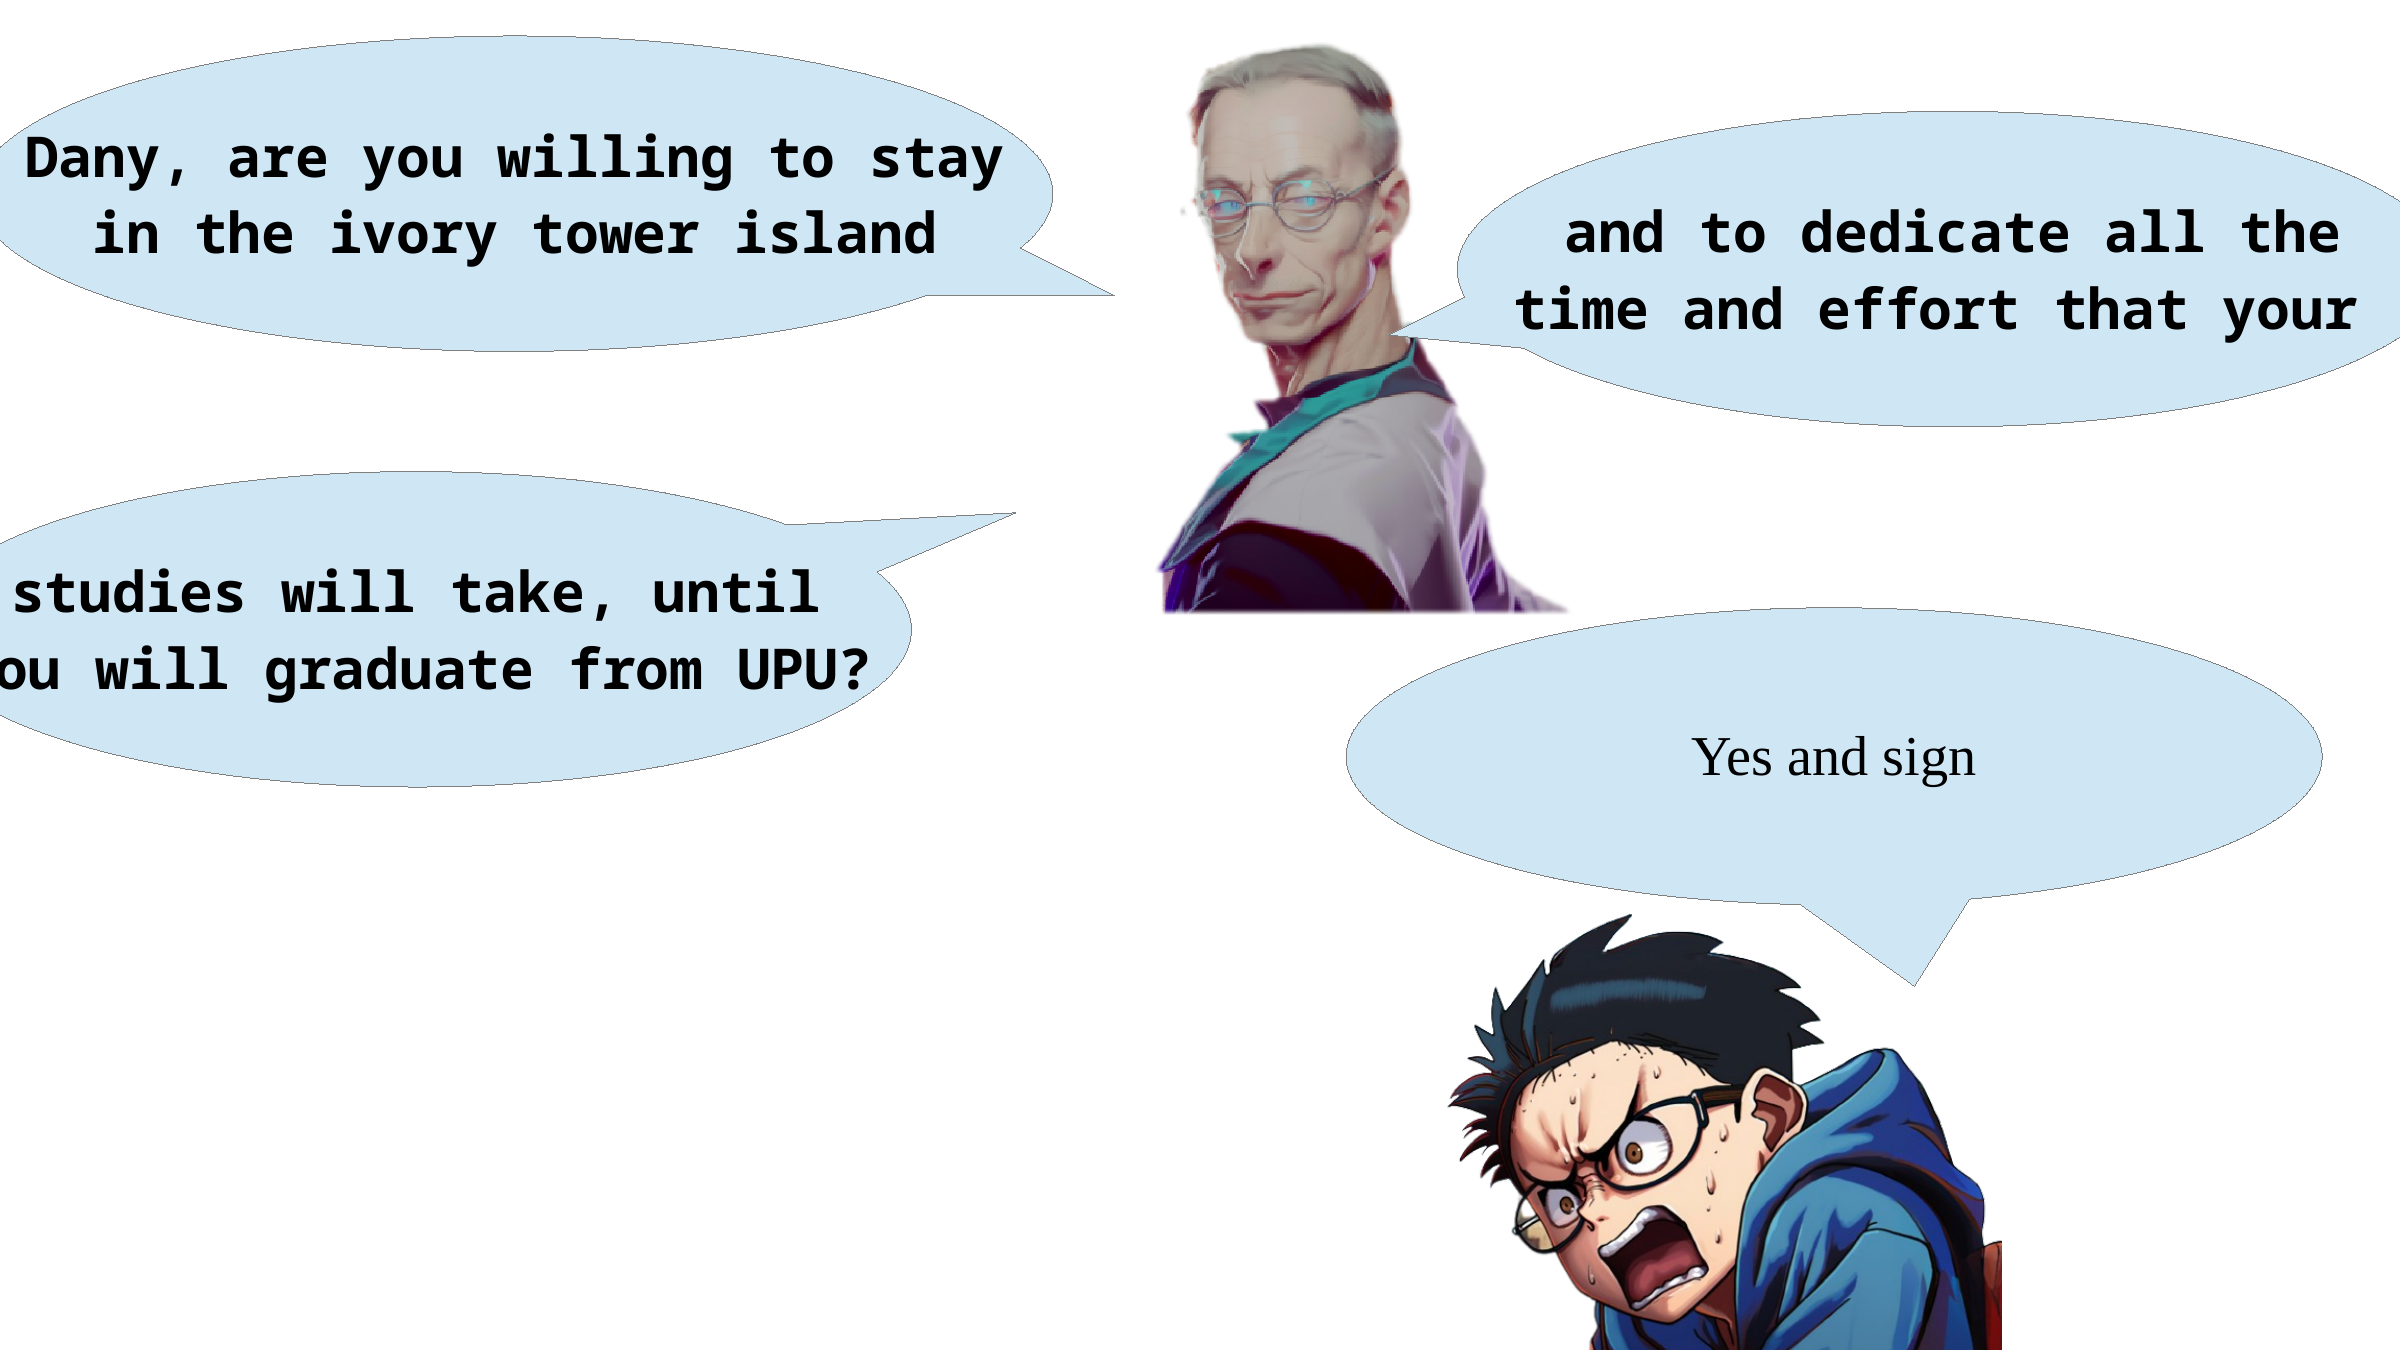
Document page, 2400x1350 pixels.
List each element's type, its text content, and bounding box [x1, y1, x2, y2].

text_box studies will take, until you will graduate from UPU? [0, 471, 1016, 788]
text_box and to dedicate all the time and effort that your [1388, 111, 2400, 427]
picture [969, 0, 1638, 615]
text_box Dany, are you willing to stay in the ivory tower island [0, 35, 1115, 352]
picture [1437, 910, 2002, 1350]
text_box Yes and sign [1346, 607, 2323, 987]
